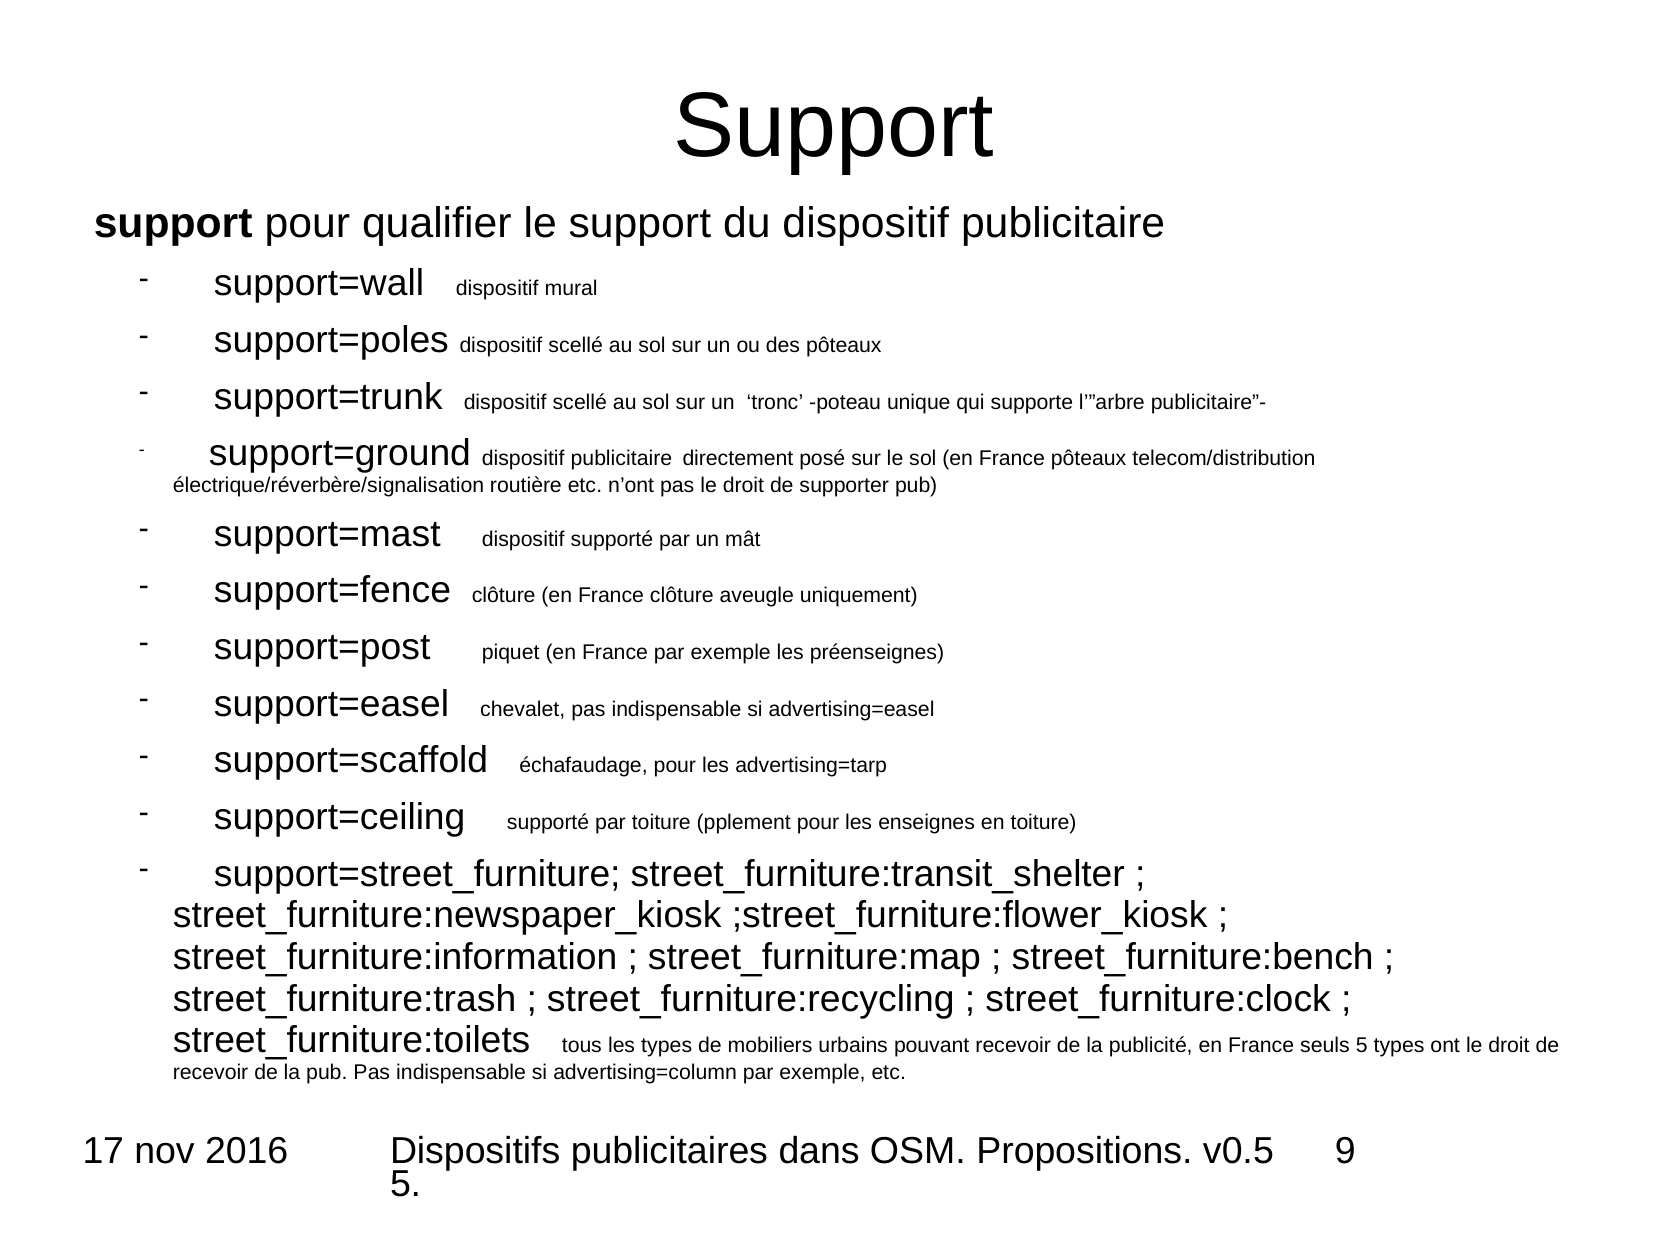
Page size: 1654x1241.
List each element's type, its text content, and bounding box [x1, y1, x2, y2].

list support pour qualifier le support du dispositif publicitaire support=wall dispositif mural support=poles dispositif scellé au sol sur un ou des pôteaux support=trunk dispositif scellé au sol sur un ‘tronc’ -poteau unique qui supporte l’”arbre publicitaire”- support=ground dispositif publicitaire directement posé sur le sol (en France pôteaux telecom/distribution électrique/réverbère/signalisation routière etc. n’ont pas le droit de supporter pub) support=mast dispositif supporté par un mât support=fence clôture (en France clôture aveugle uniquement) support=post piquet (en France par exemple les préenseignes) support=easel chevalet, pas indispensable si advertising=easel support=scaffold échafaudage, pour les advertising=tarp support=ceiling supporté par toiture (pplement pour les enseignes en toiture) support=street_furniture; street_furniture:transit_shelter ; street_furniture:newspaper_kiosk ;street_furniture:flower_kiosk ; street_furniture:information ; street_furniture:map ; street_furniture:bench ; street_furniture:trash ; street_furniture:recycling ; street_furniture:clock ; street_furniture:toilets tous les types de mobiliers urbains pouvant recevoir de la publicité, en France seuls 5 types ont le droit de recevoir de la pub. Pas indispensable si advertising=column par exemple, etc. [82, 195, 1571, 1096]
title Support [90, 19, 1579, 225]
